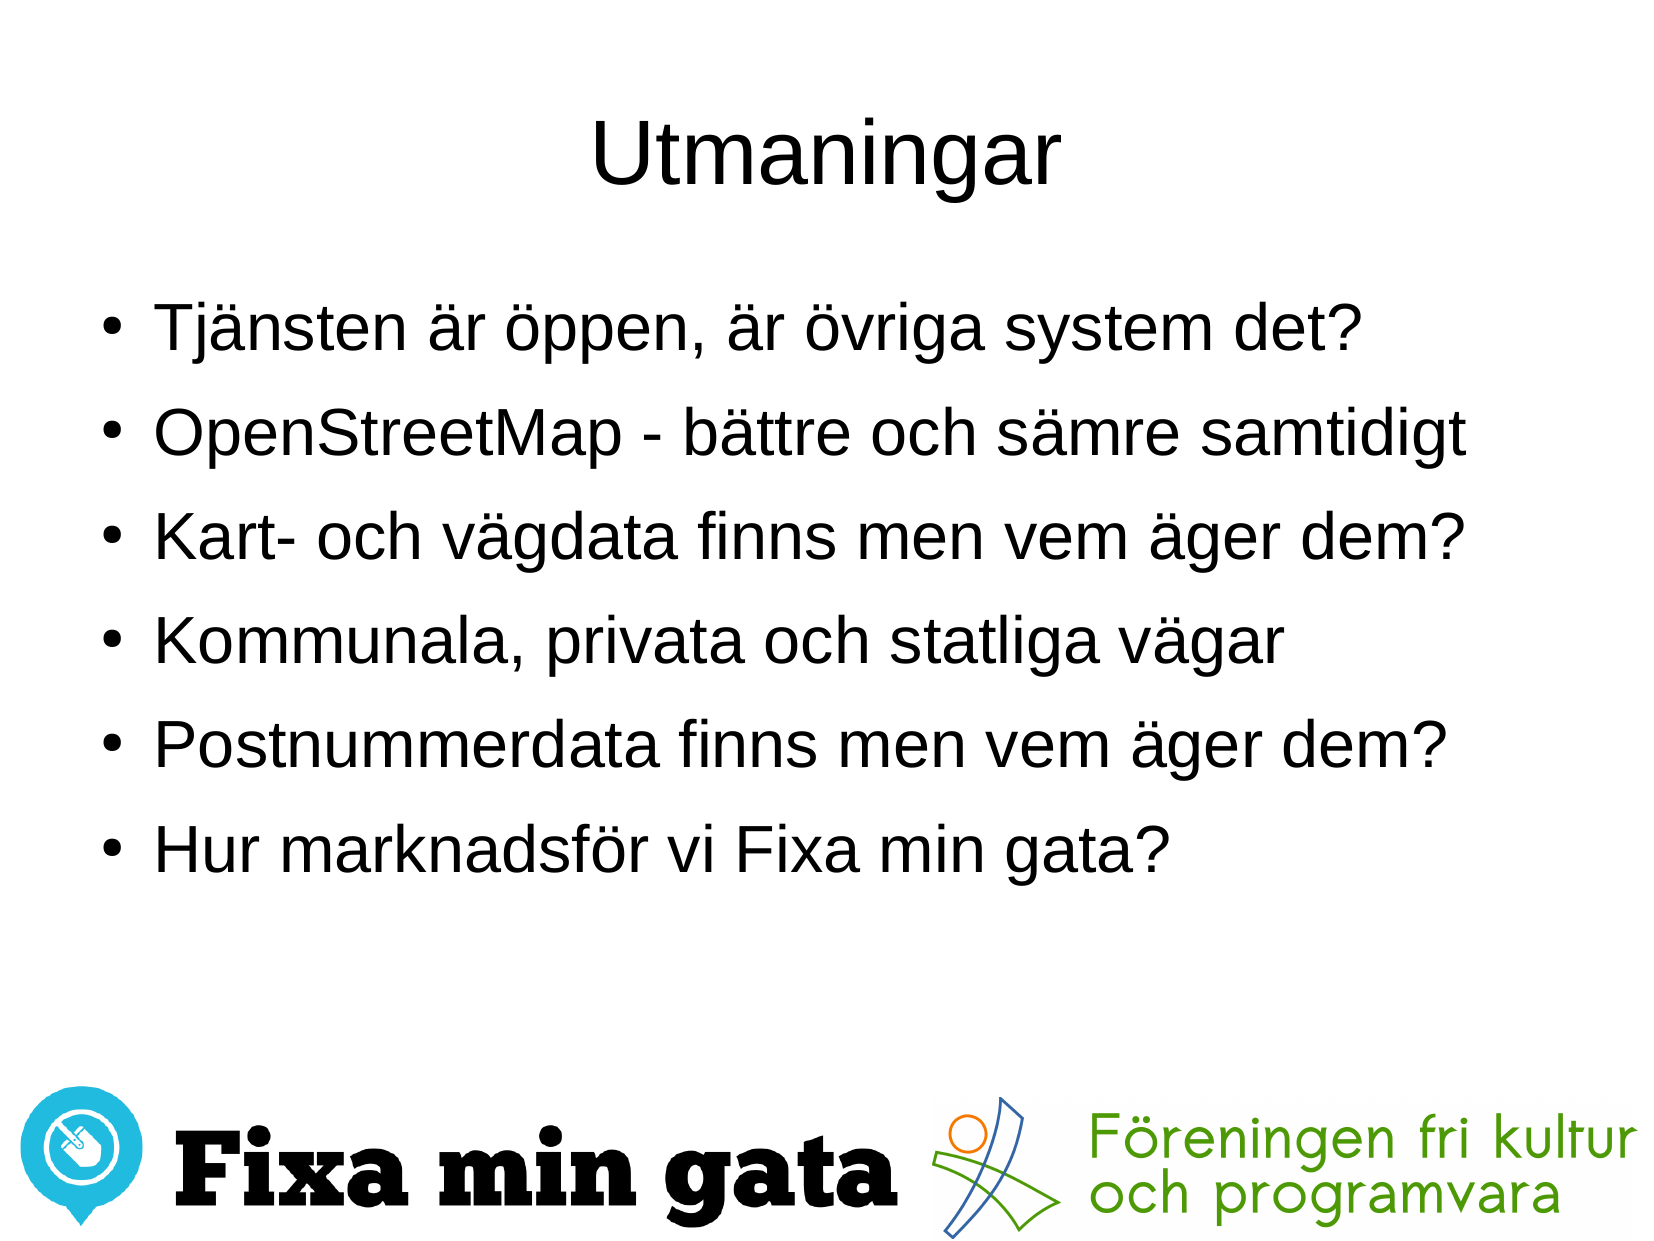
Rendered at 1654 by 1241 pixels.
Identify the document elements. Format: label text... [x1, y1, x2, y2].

picture [932, 1097, 1638, 1239]
picture [4, 1079, 910, 1236]
title Utmaningar [82, 49, 1571, 257]
list Tjänsten är öppen, är övriga system det? OpenStreetMap - bättre och sämre samtidigt Kart- och vägdata finns men vem äger dem? Kommunala, privata och statliga vägar Postnummerdata finns men vem äger dem? Hur marknadsför vi Fixa min gata? [82, 290, 1538, 1010]
